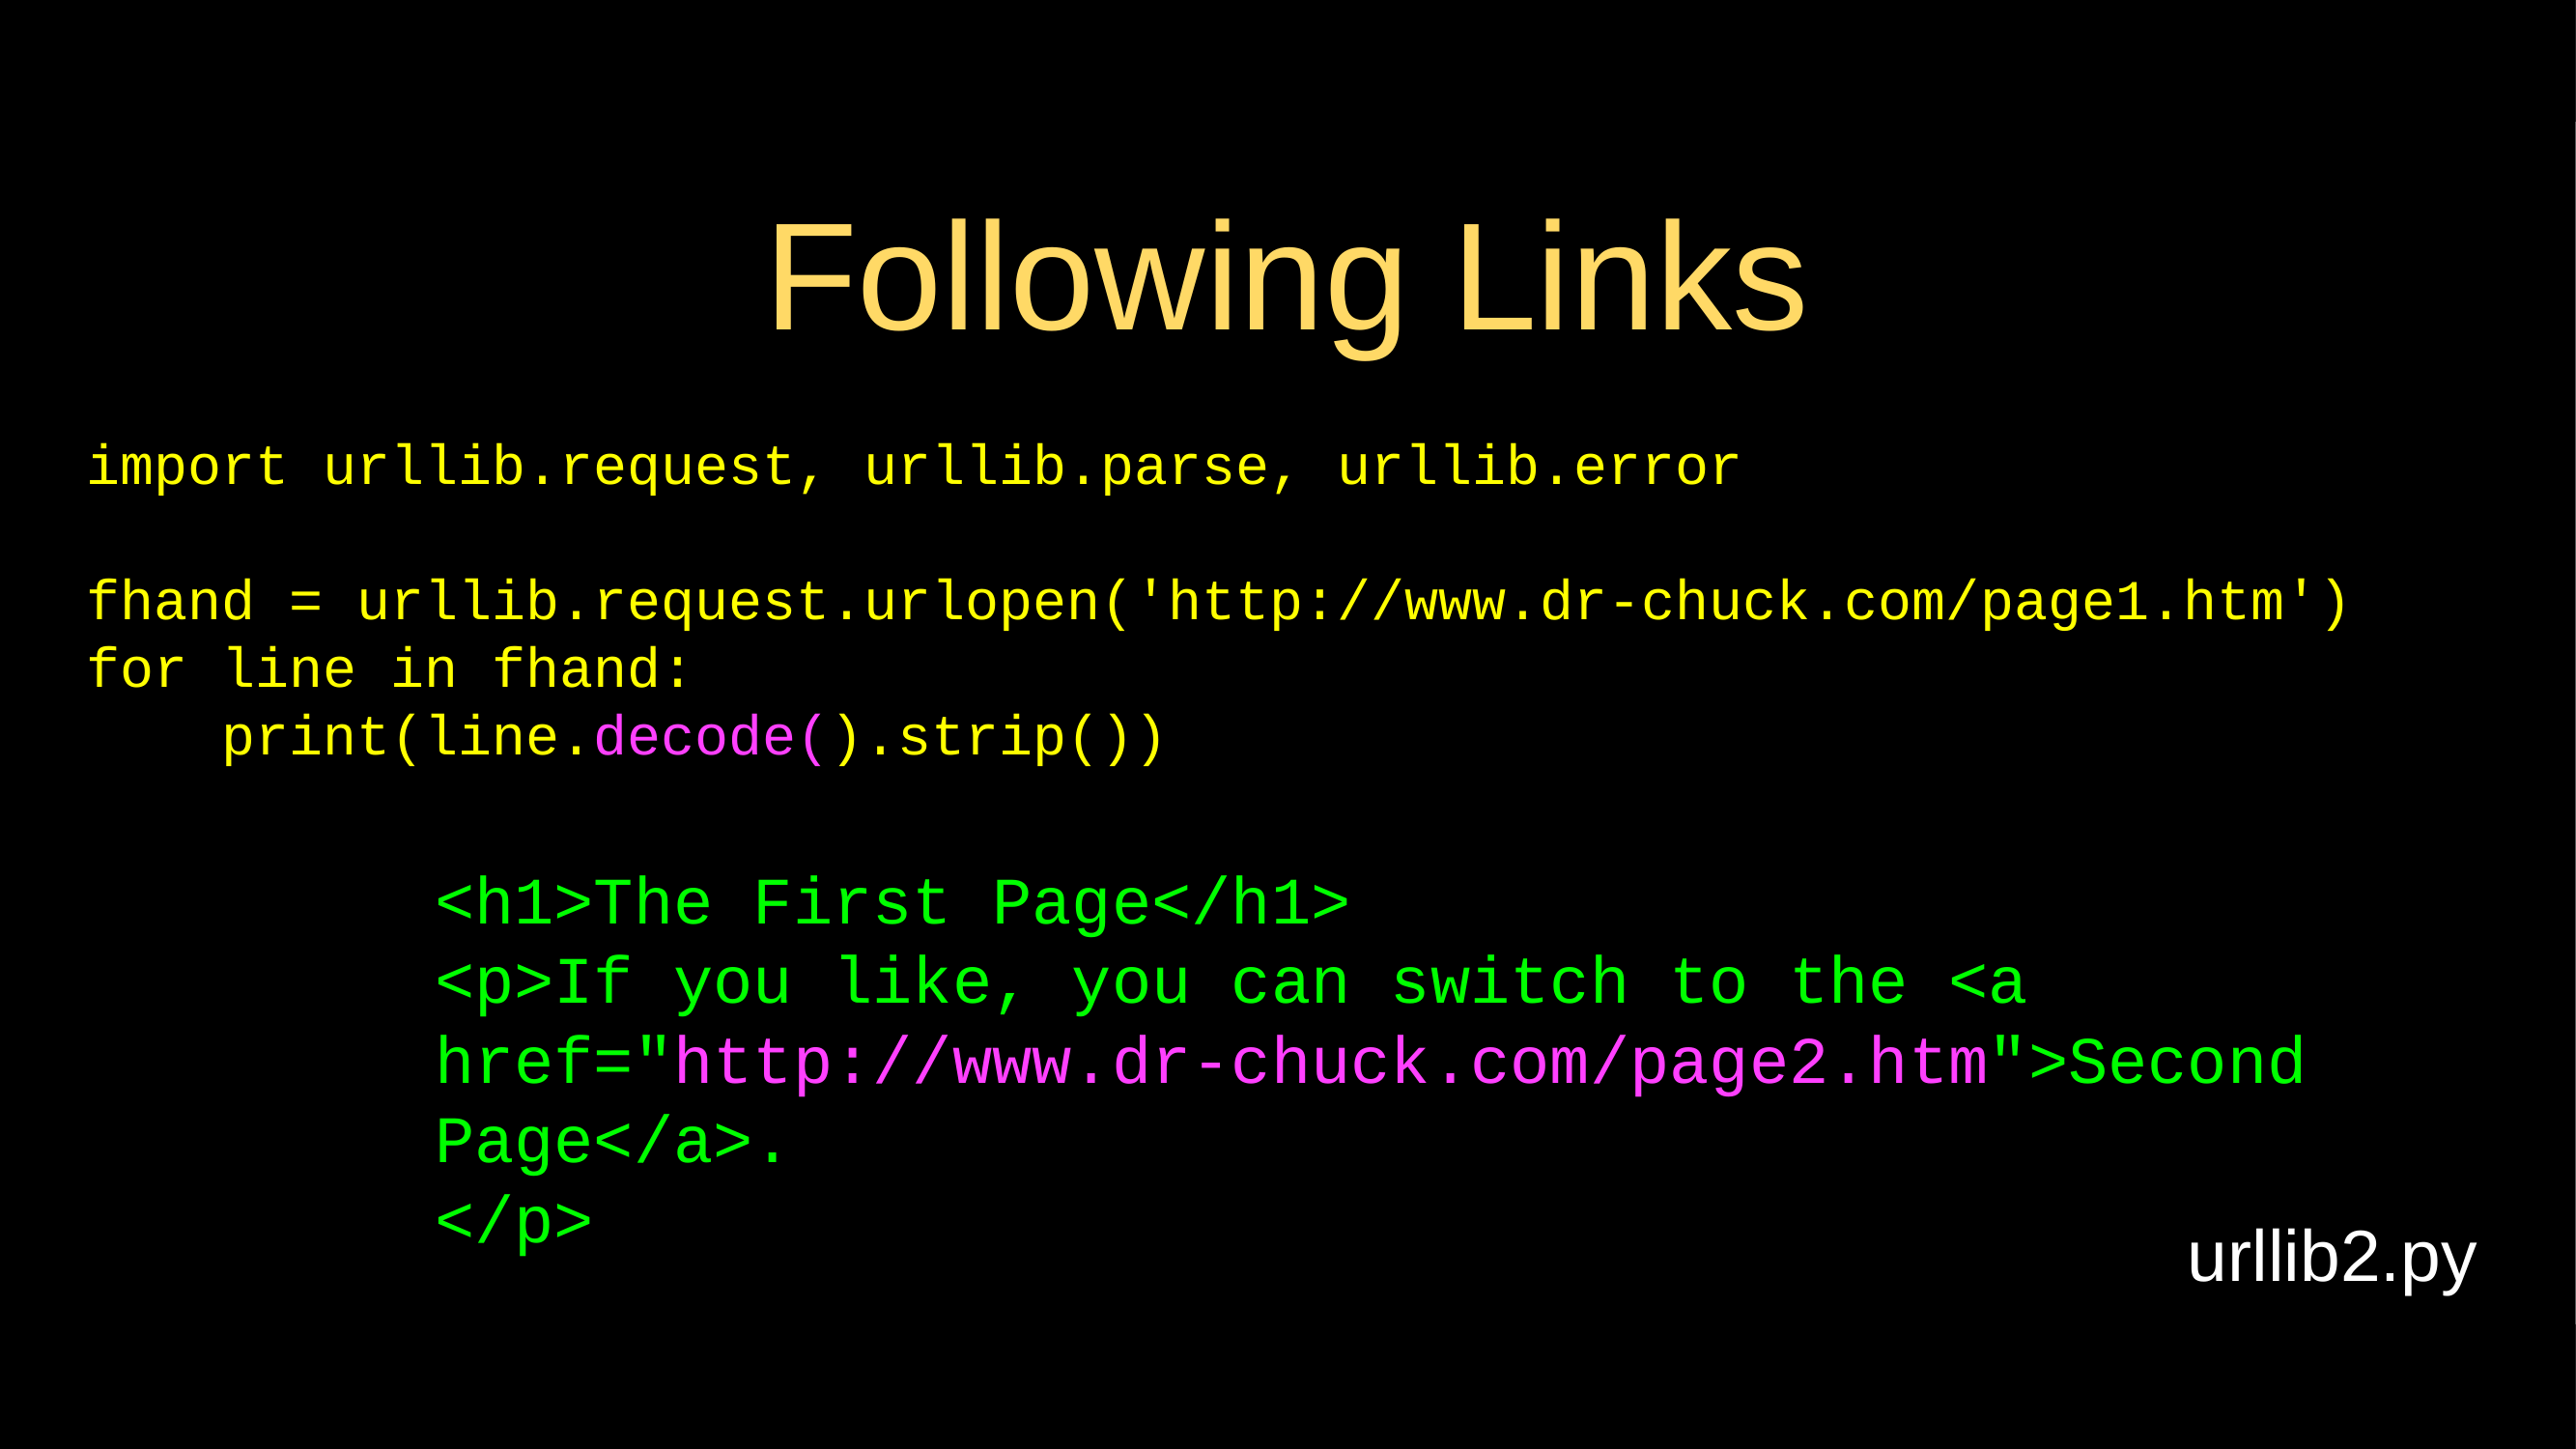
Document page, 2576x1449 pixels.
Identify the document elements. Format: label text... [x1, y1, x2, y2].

text_box import urllib.request, urllib.parse, urllib.error fhand = urllib.request.urlopen('http://www.dr-chuck.com/page1.htm') for line in fhand: print(line.decode().strip()) [86, 402, 2552, 791]
text_box <h1>The First Page</h1> <p>If you like, you can switch to the <a href="http://www.dr-chuck.com/page2.htm">Second Page</a>. </p> [435, 855, 2345, 1258]
title Following Links [183, 133, 2391, 402]
text_box urllib2.py [2140, 1203, 2525, 1302]
